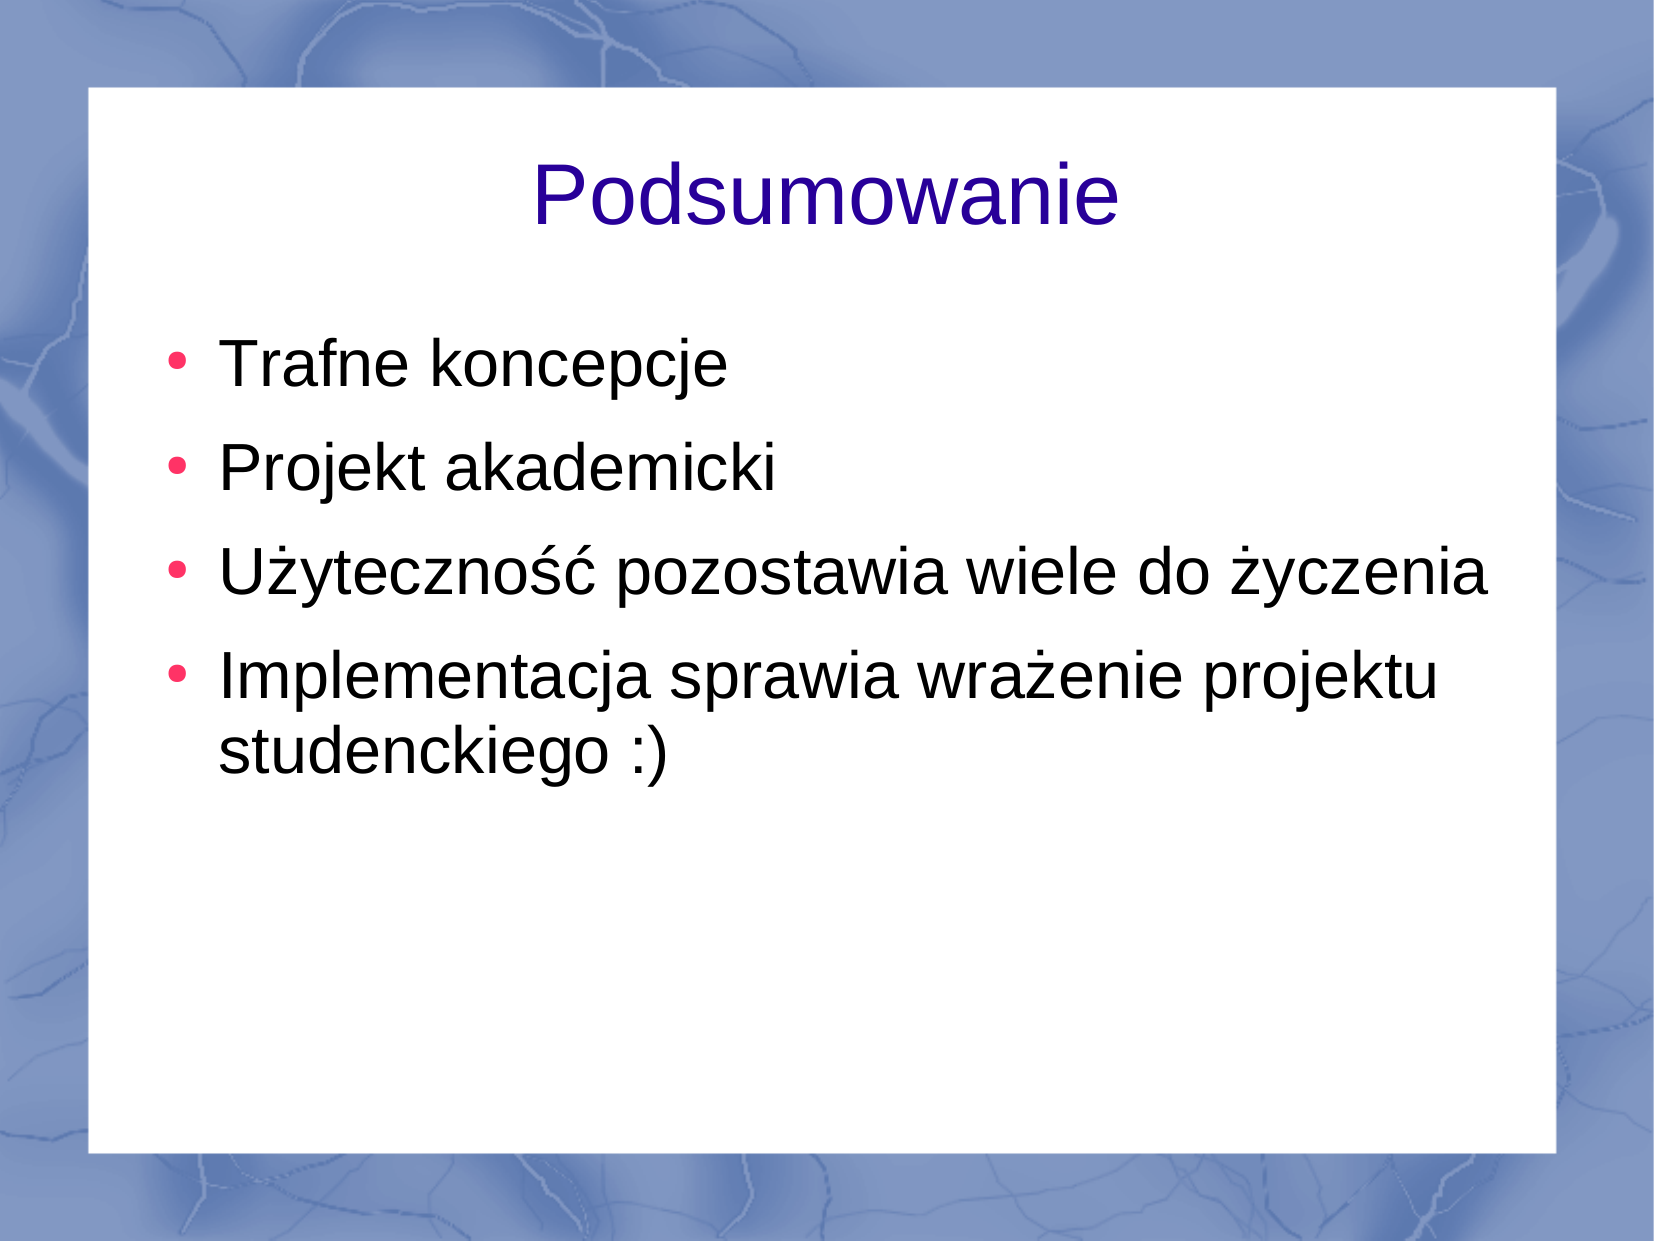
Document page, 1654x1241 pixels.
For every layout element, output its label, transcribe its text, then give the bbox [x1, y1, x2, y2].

picture [0, 0, 1654, 1241]
title Podsumowanie [118, 90, 1536, 298]
list Trafne koncepcje Projekt akademicki Użyteczność pozostawia wiele do życzenia Implementacja sprawia wrażenie projektu studenckiego :) [147, 325, 1506, 1045]
